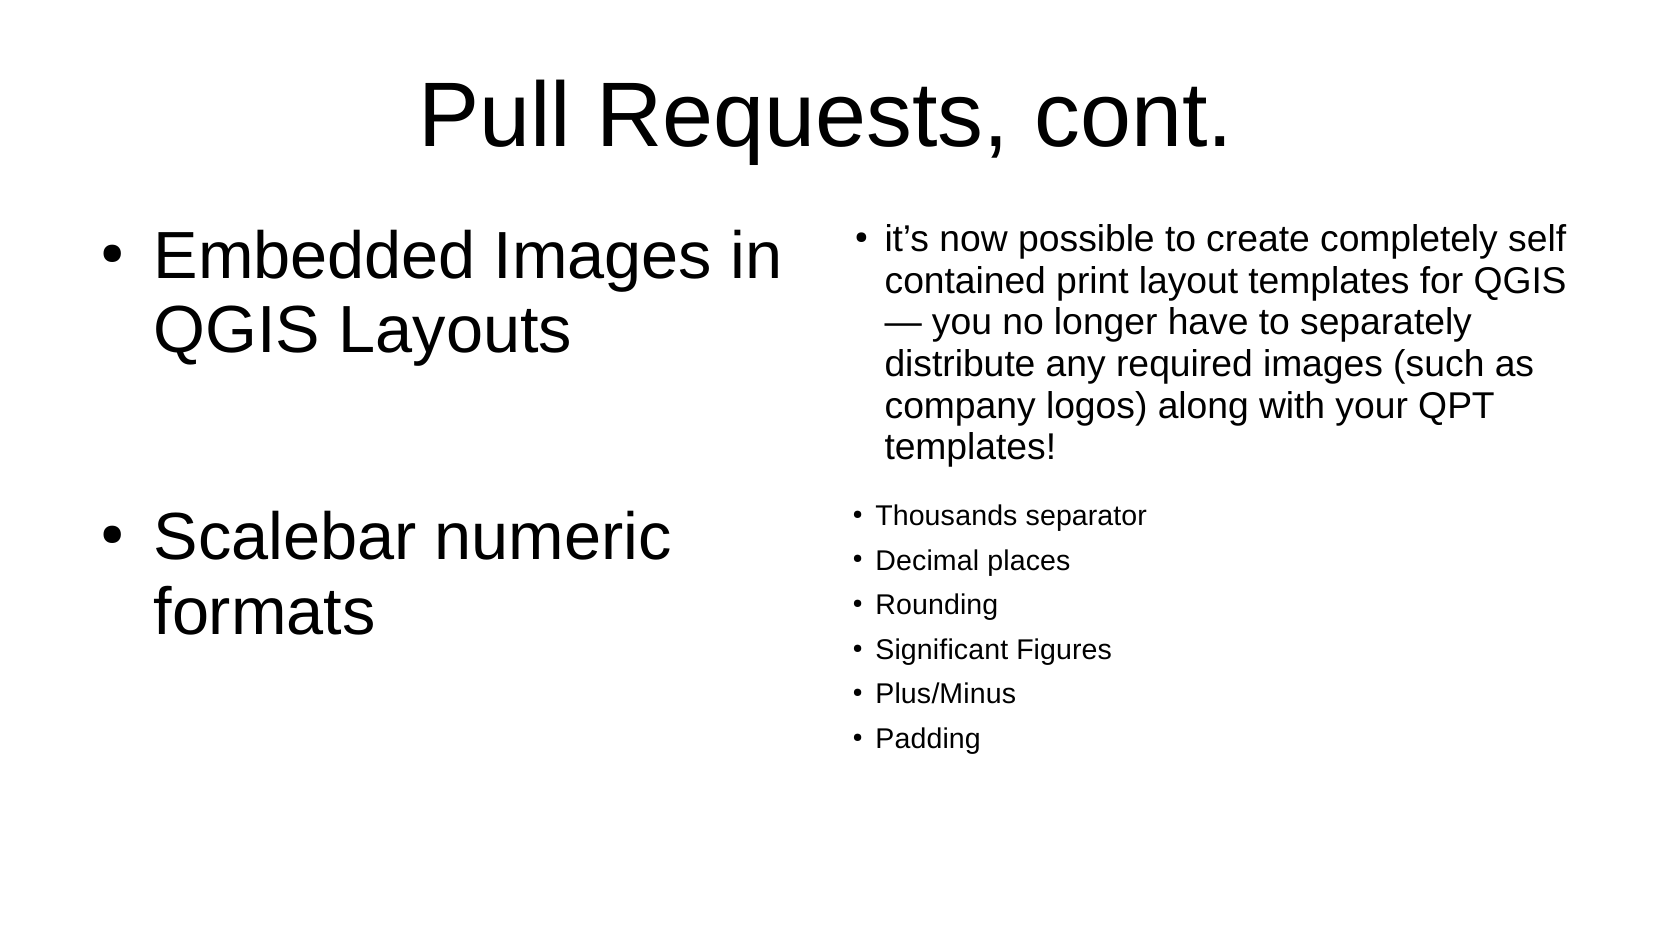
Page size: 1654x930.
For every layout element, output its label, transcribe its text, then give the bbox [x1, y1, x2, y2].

list it’s now possible to create completely self contained print layout templates for QGIS — you no longer have to separately distribute any required images (such as company logos) along with your QPT templates! [844, 217, 1571, 475]
title Pull Requests, cont. [82, 37, 1571, 193]
list Scalebar numeric formats [82, 499, 809, 757]
list Thousands separator Decimal places Rounding Significant Figures Plus/Minus Padding [844, 499, 1571, 757]
list Embedded Images in QGIS Layouts [82, 217, 809, 475]
